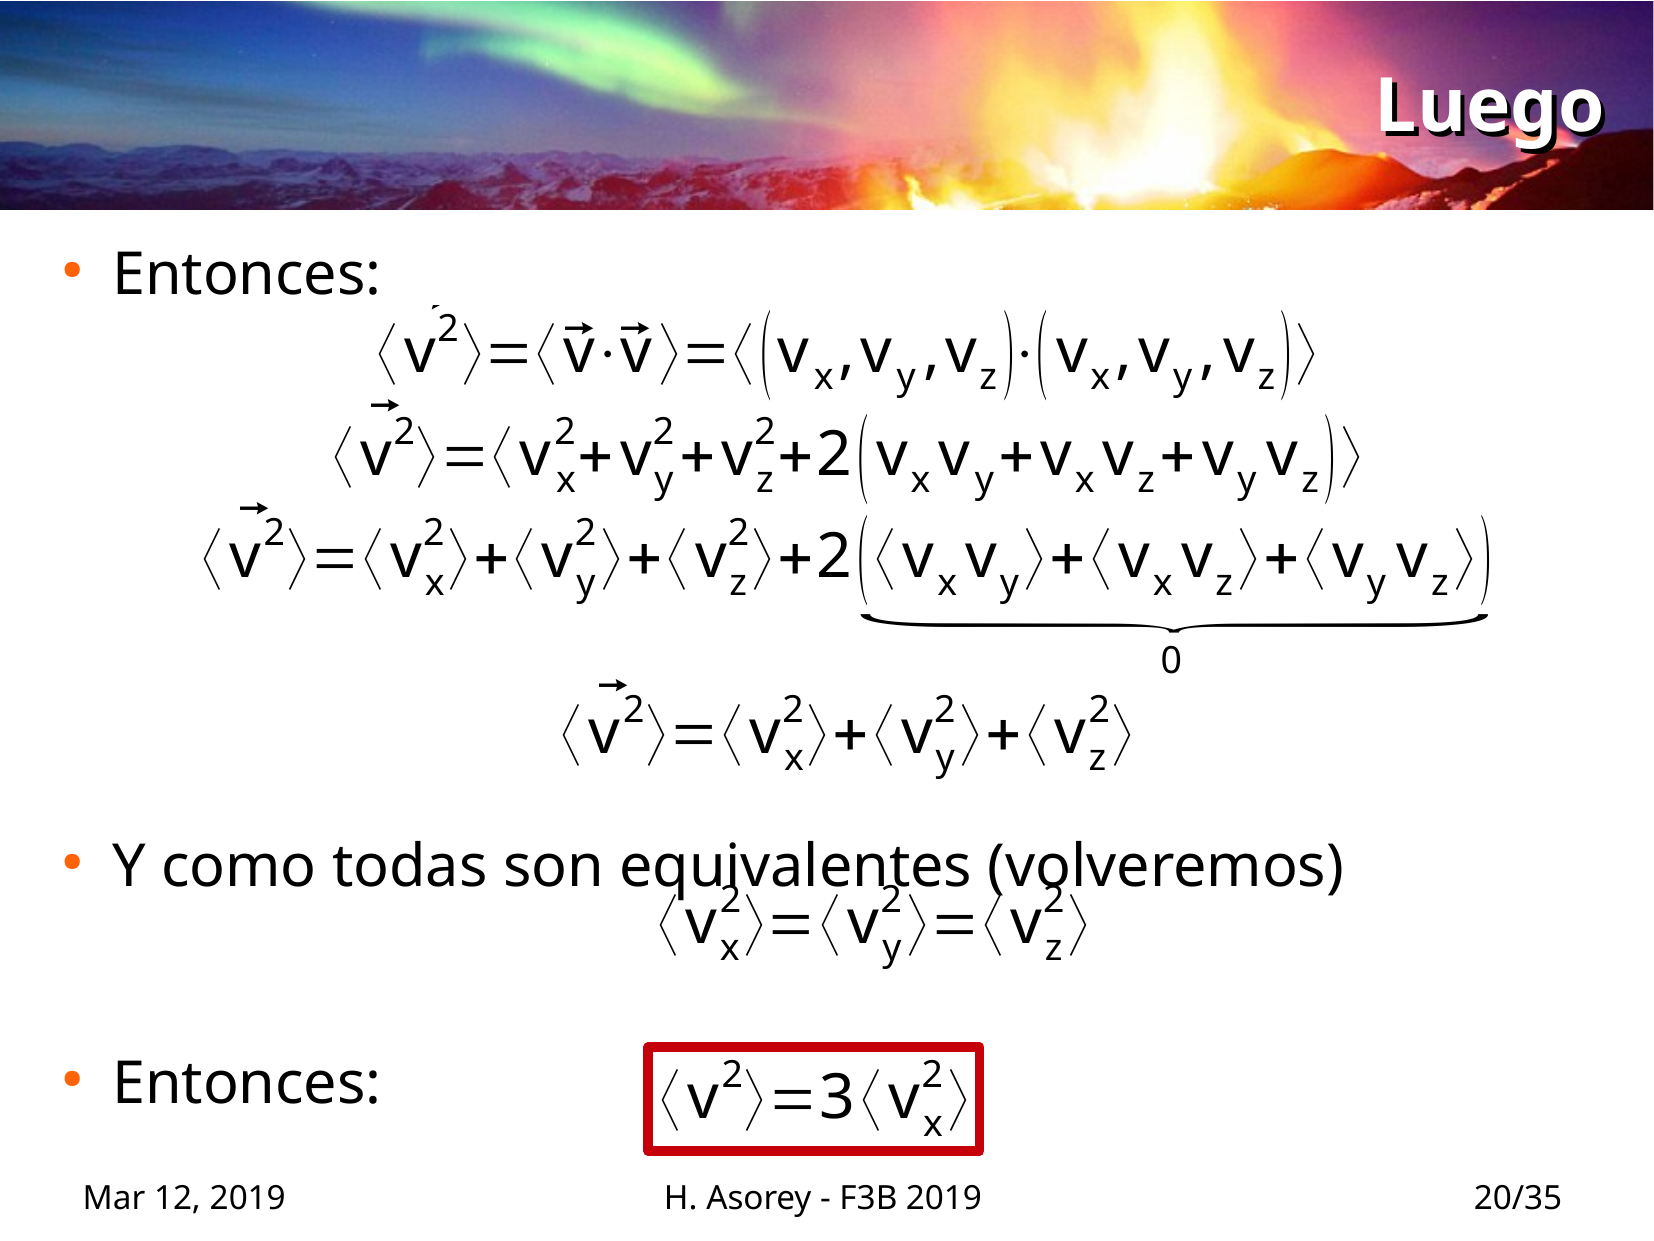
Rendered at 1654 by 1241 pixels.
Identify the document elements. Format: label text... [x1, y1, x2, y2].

chart [652, 1051, 976, 1147]
list Entonces: Y como todas son equivalentes (volveremos) Entonces: [45, 231, 1606, 1132]
chart [195, 305, 1504, 781]
chart [651, 876, 1096, 971]
title Luego [45, 15, 1606, 191]
picture [0, 1, 1654, 210]
